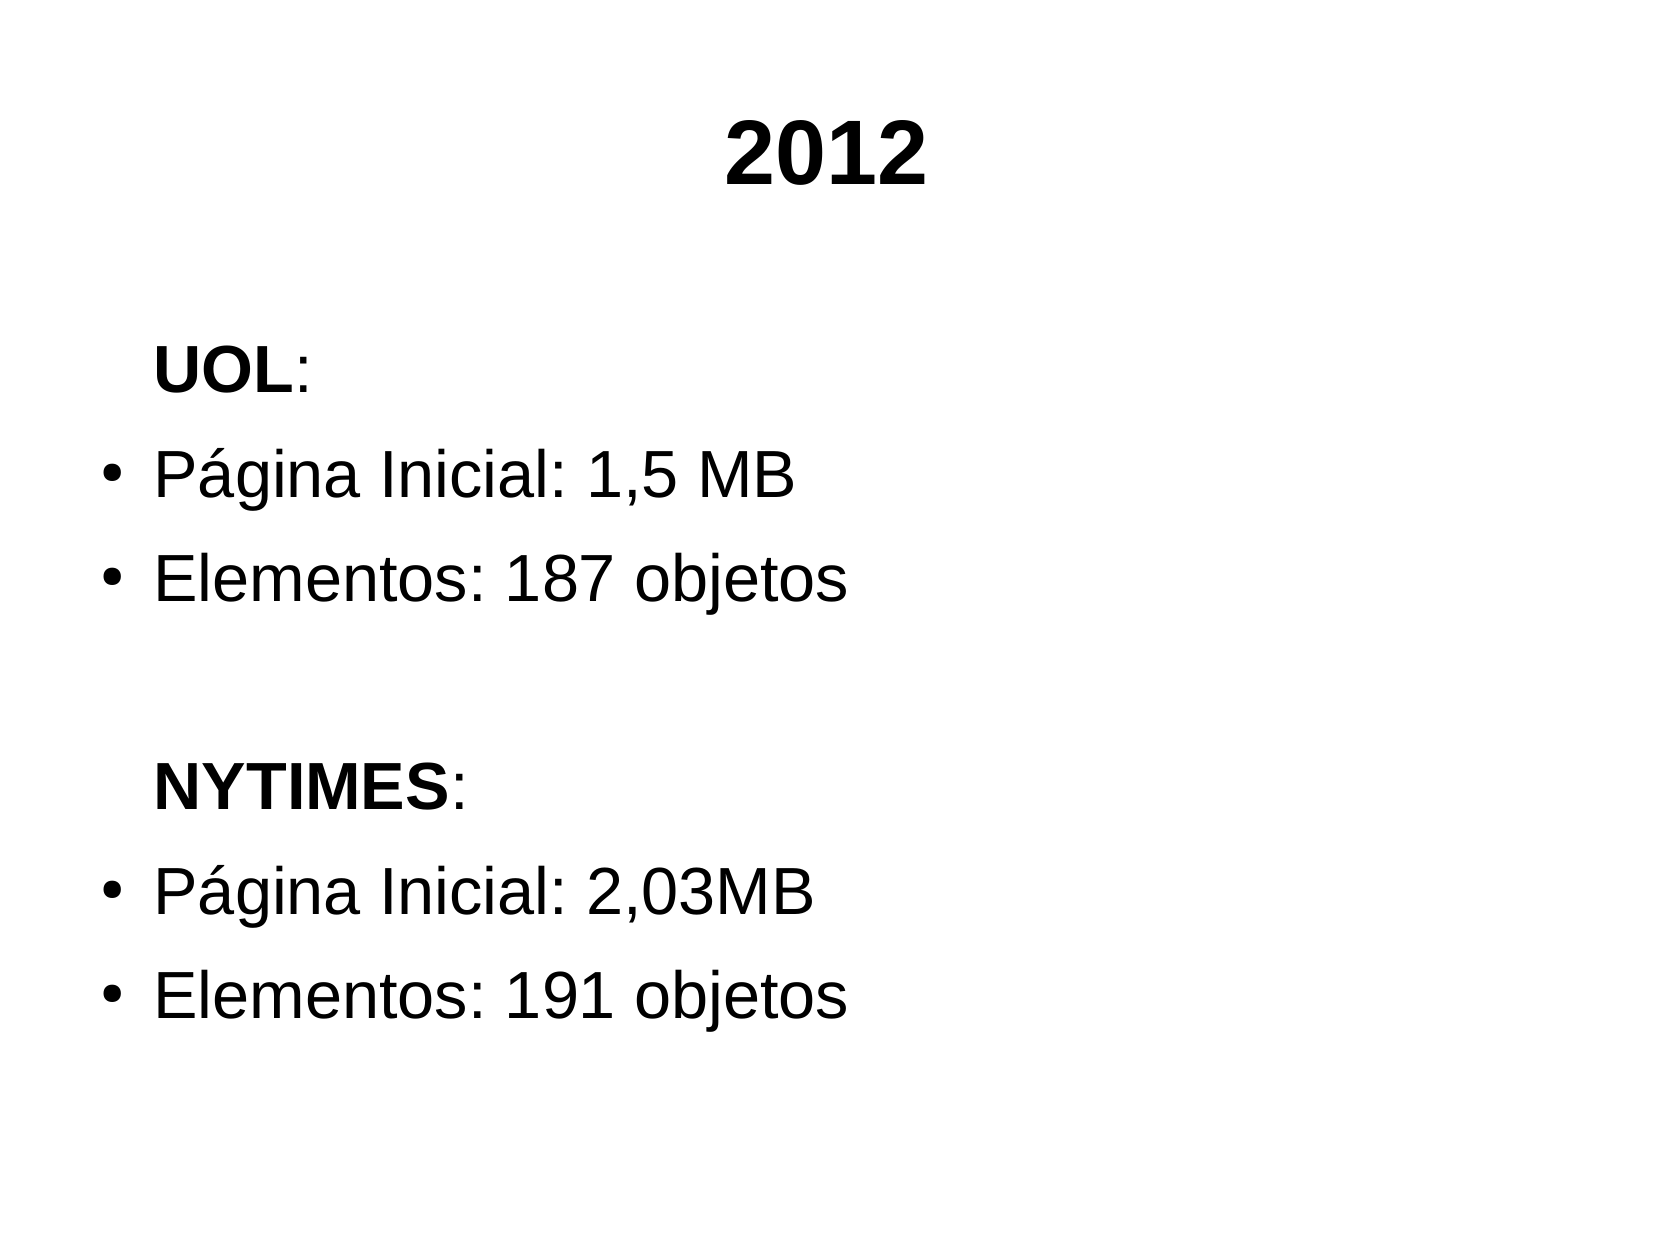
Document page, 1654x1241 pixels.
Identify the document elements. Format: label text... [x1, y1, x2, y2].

list UOL: Página Inicial: 1,5 MB Elementos: 187 objetos NYTIMES: Página Inicial: 2,03MB Elementos: 191 objetos [82, 290, 1538, 1075]
title 2012 [82, 49, 1571, 257]
